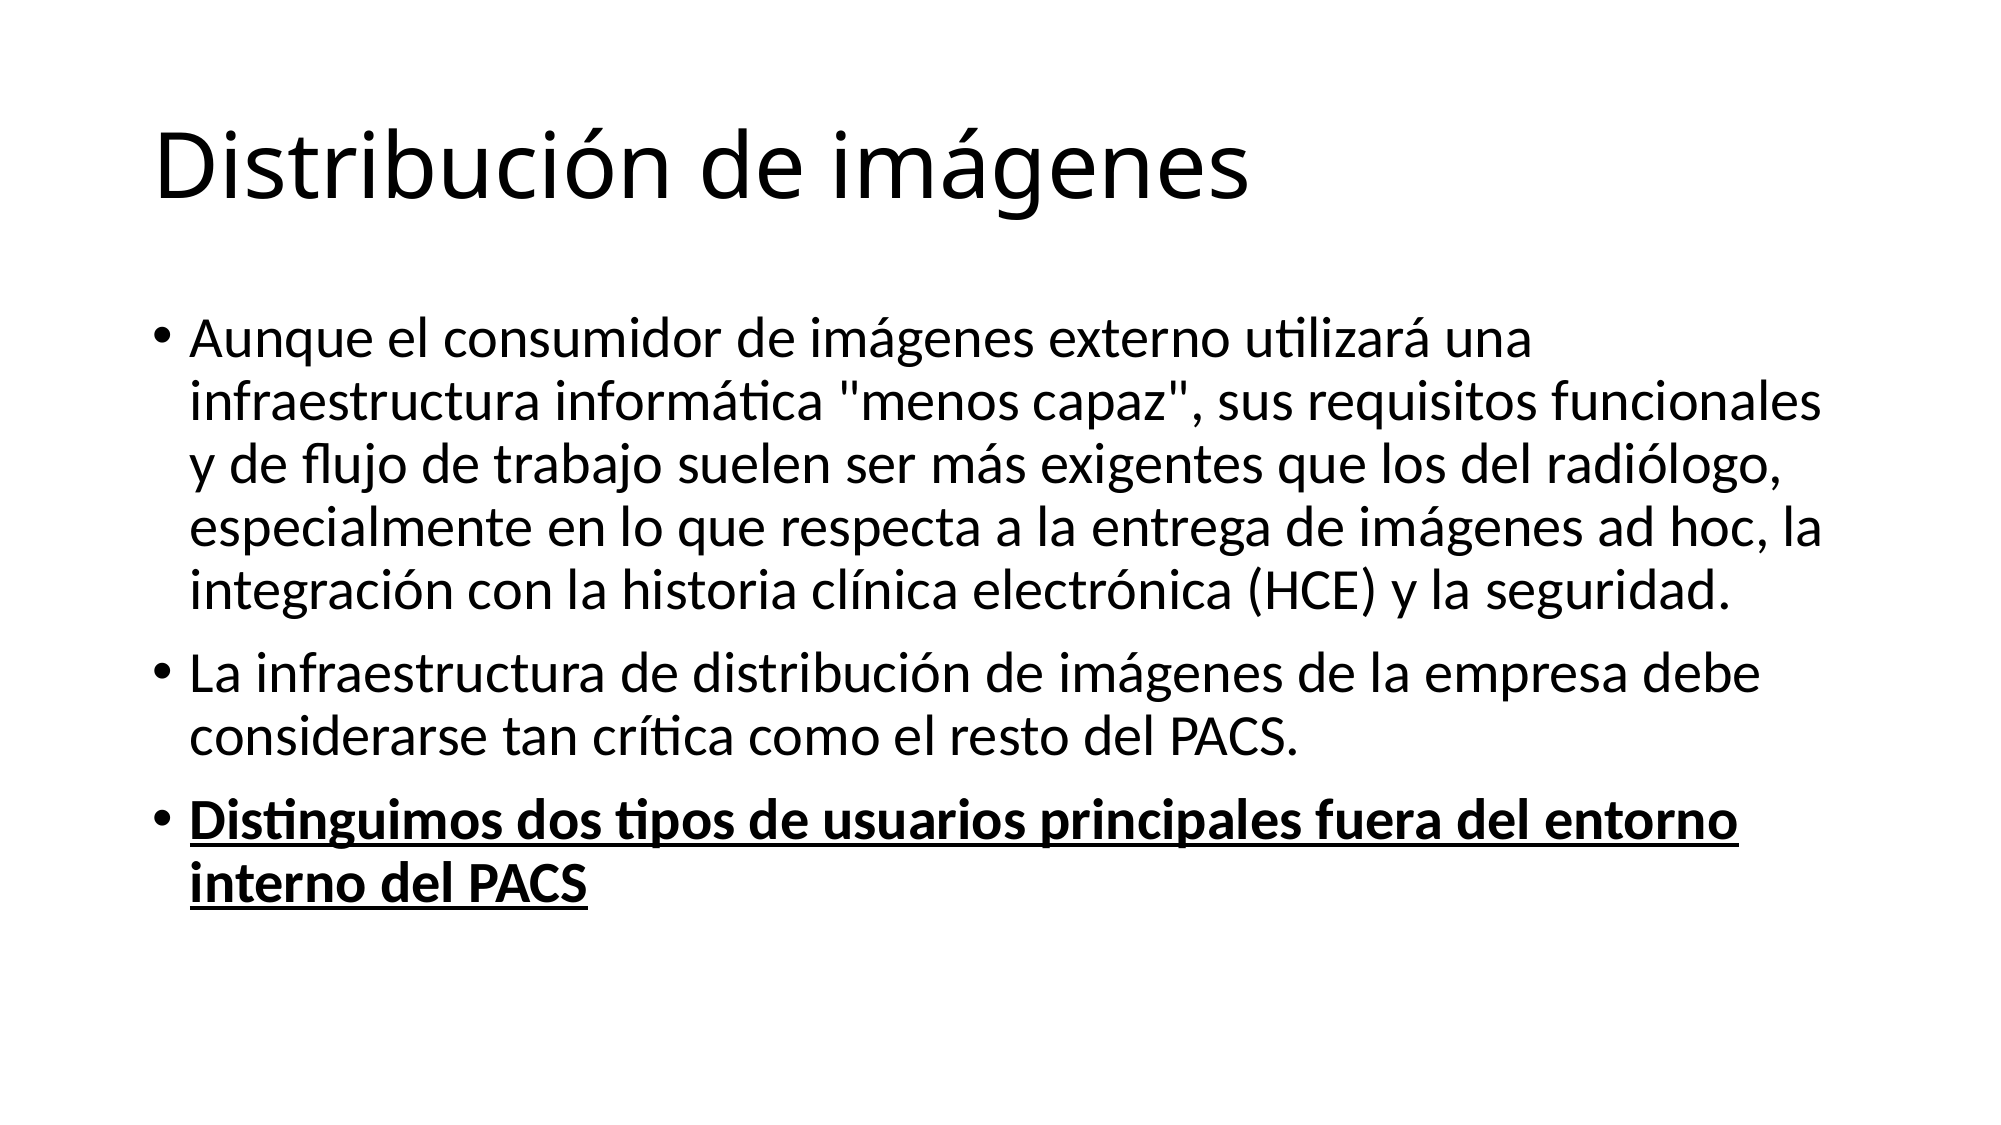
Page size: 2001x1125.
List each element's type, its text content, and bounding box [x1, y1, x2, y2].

title Distribución de imágenes [137, 59, 1863, 278]
list Aunque el consumidor de imágenes externo utilizará una infraestructura informática "menos capaz", sus requisitos funcionales y de flujo de trabajo suelen ser más exigentes que los del radiólogo, especialmente en lo que respecta a la entrega de imágenes ad hoc, la integración con la historia clínica electrónica (HCE) y la seguridad. La infraestructura de distribución de imágenes de la empresa debe considerarse tan crítica como el resto del PACS. Distinguimos dos tipos de usuarios principales fuera del entorno interno del PACS [137, 299, 1863, 1014]
